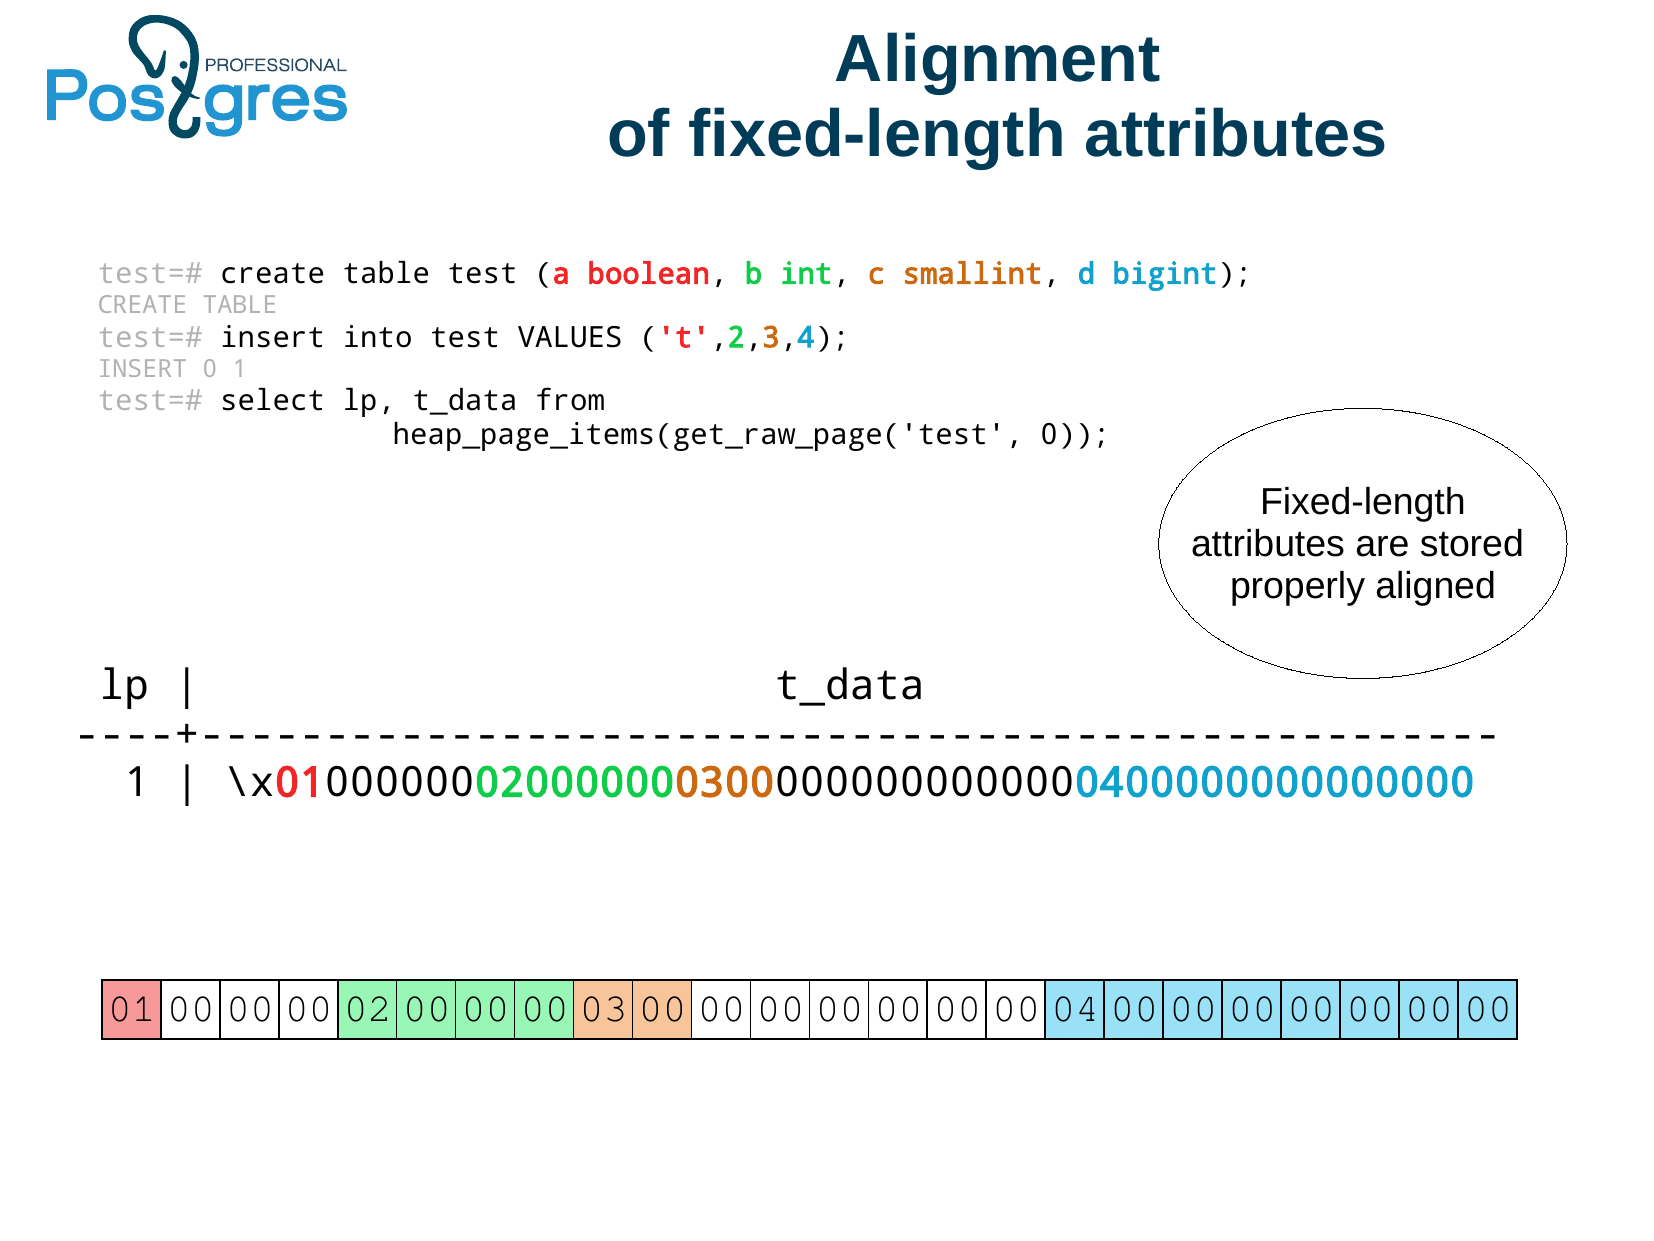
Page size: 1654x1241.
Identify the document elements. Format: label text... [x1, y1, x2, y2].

picture [59, 386, 1560, 1241]
text_box Fixed-length attributes are stored properly aligned [1158, 408, 1568, 679]
title Alignment of fixed-length attributes [389, 20, 1607, 171]
text_box test=# create table test (a boolean, b int, c smallint, d bigint); CREATE TABLE test=# insert into test VALUES ('t',2,3,4); INSERT 0 1 test=# select lp, t_data from heap_page_items(get_raw_page('test', 0)); [82, 249, 1553, 386]
